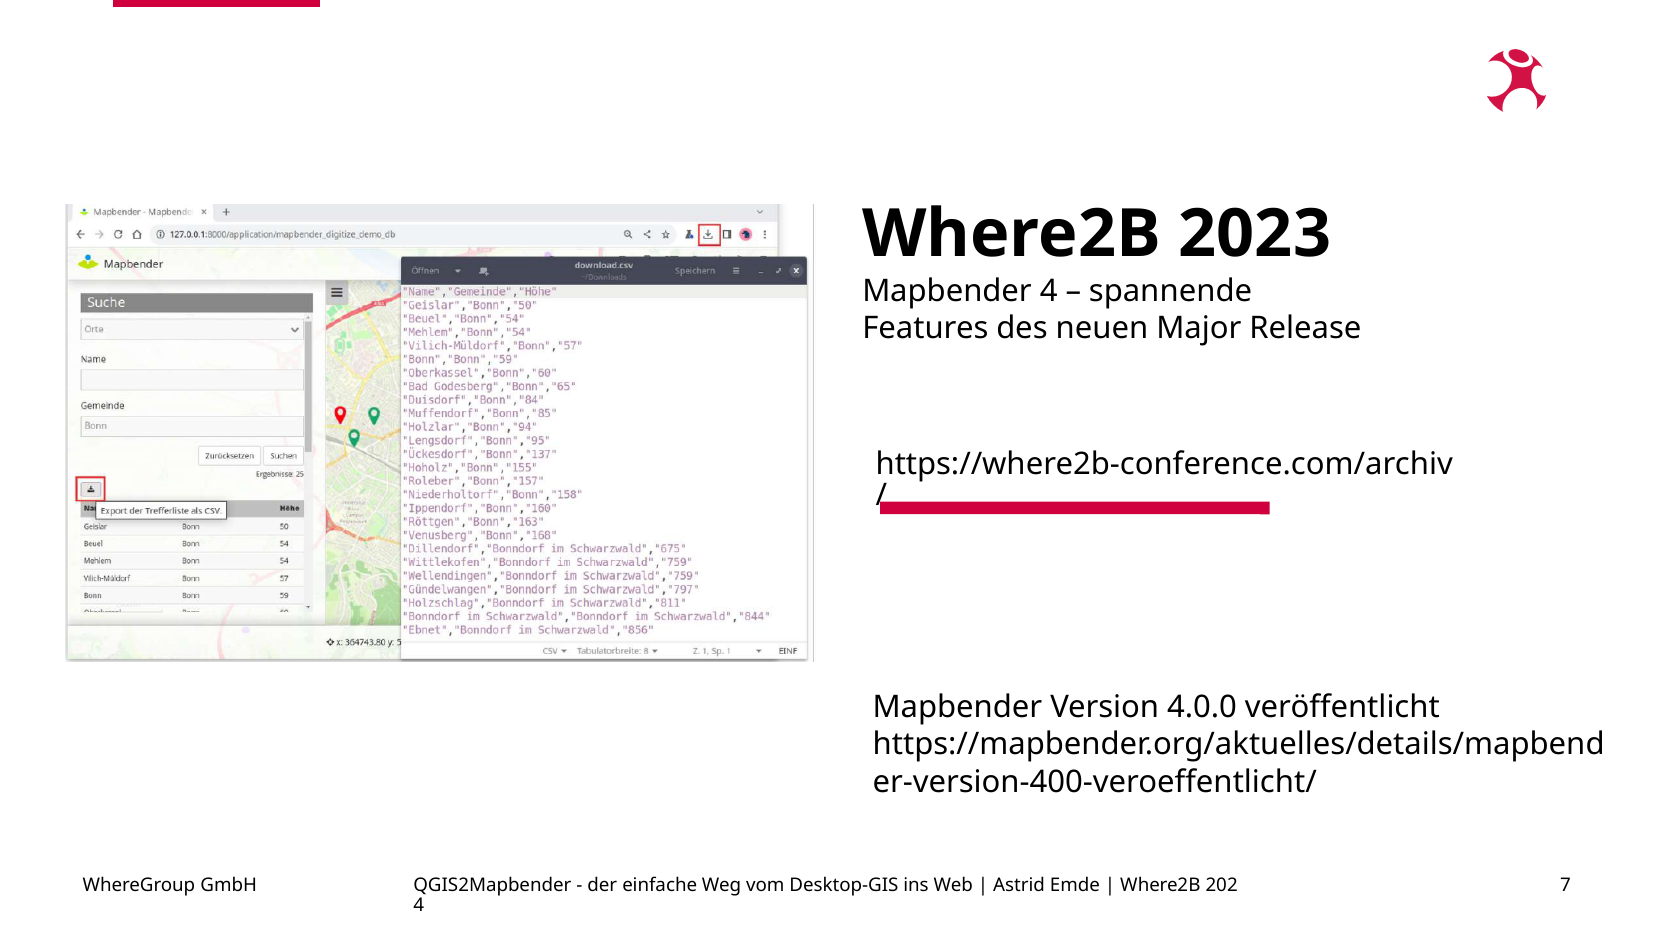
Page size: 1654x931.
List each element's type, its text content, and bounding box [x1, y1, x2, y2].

picture [1483, 49, 1554, 118]
text_box Mapbender Version 4.0.0 veröffentlicht https://mapbender.org/aktuelles/details/mapbender-version-400-veroeffentlicht/ [858, 679, 1626, 806]
text_box https://where2b-conference.com/archiv/ [875, 443, 1458, 560]
picture [53, 200, 821, 662]
text_box Where2B 2023 Mapbender 4 – spannende Features des neuen Major Release [847, 182, 1497, 353]
